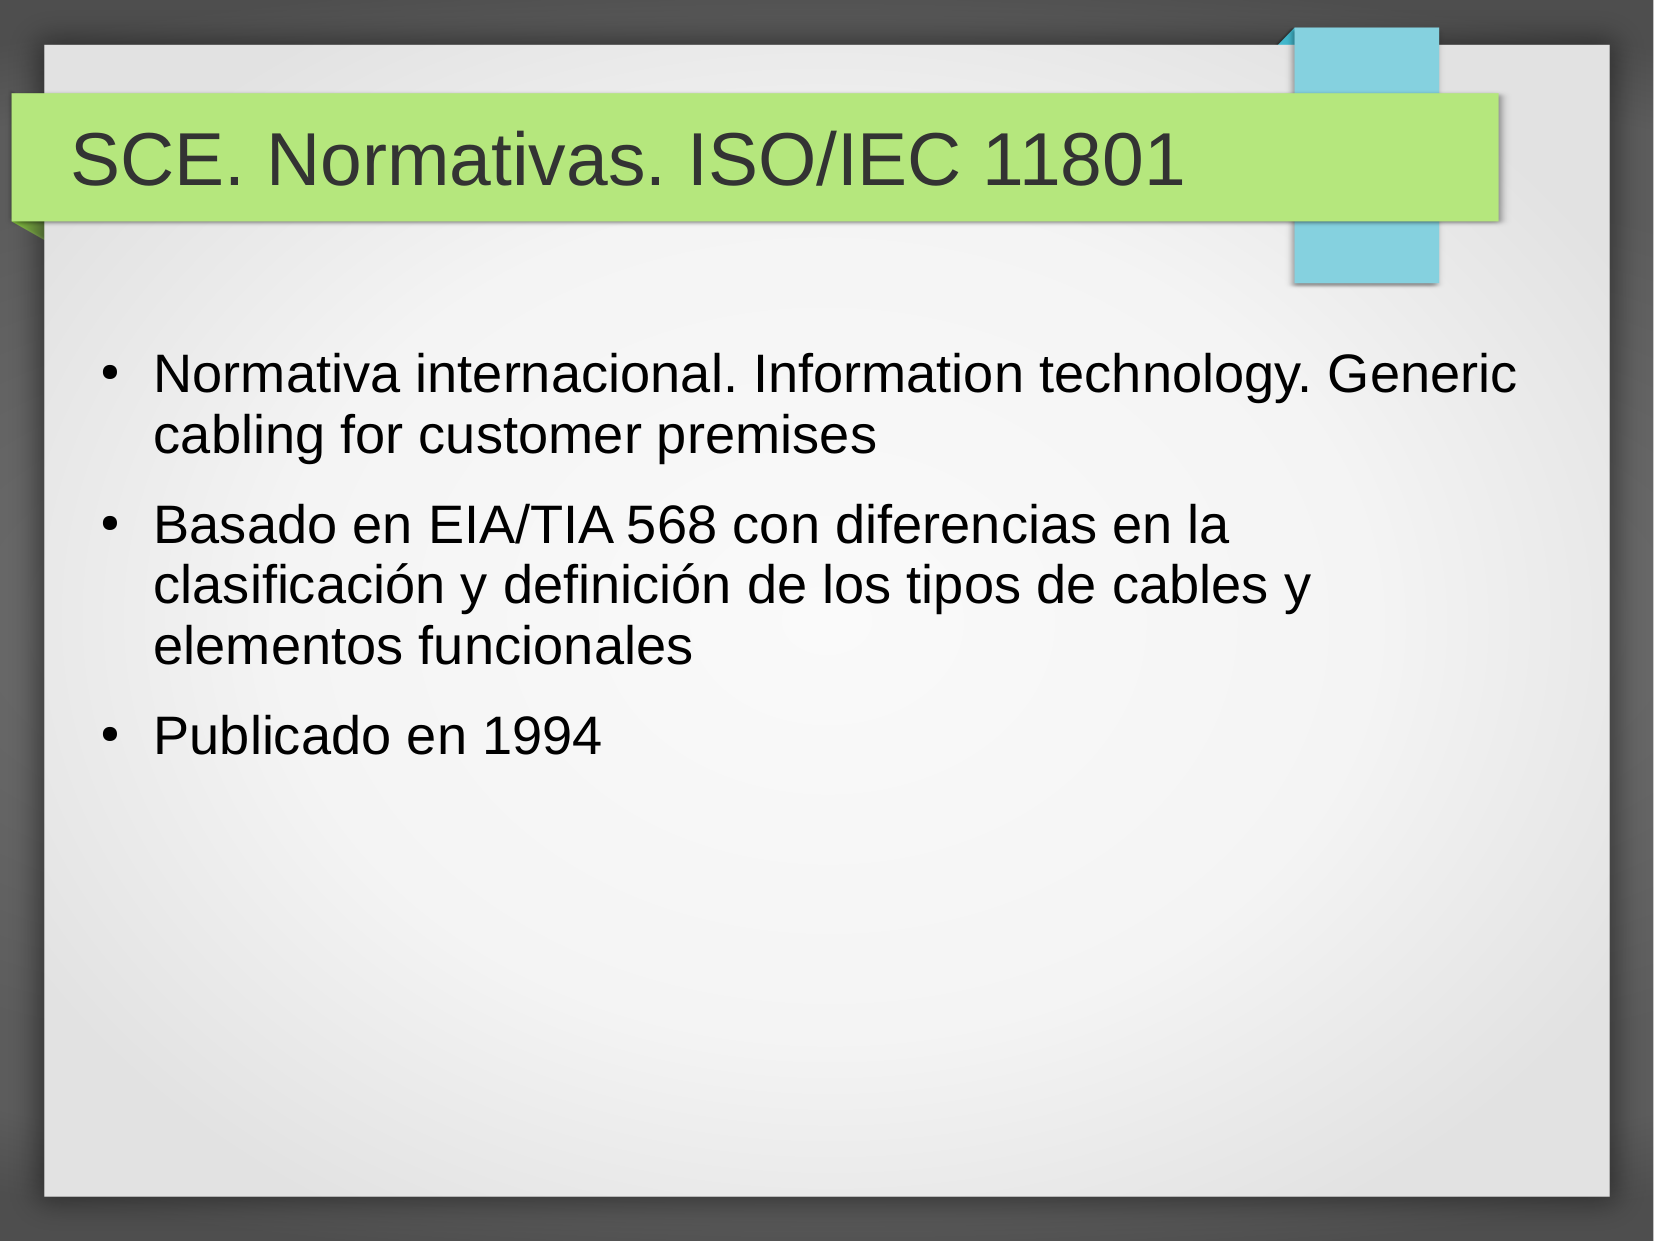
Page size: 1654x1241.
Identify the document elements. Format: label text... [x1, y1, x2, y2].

list Normativa internacional. Information technology. Generic cabling for customer premises Basado en EIA/TIA 568 con diferencias en la clasificación y definición de los tipos de cables y elementos funcionales Publicado en 1994 [82, 343, 1538, 1063]
picture [0, 0, 1654, 1241]
title SCE. Normativas. ISO/IEC 11801 [70, 106, 1418, 213]
